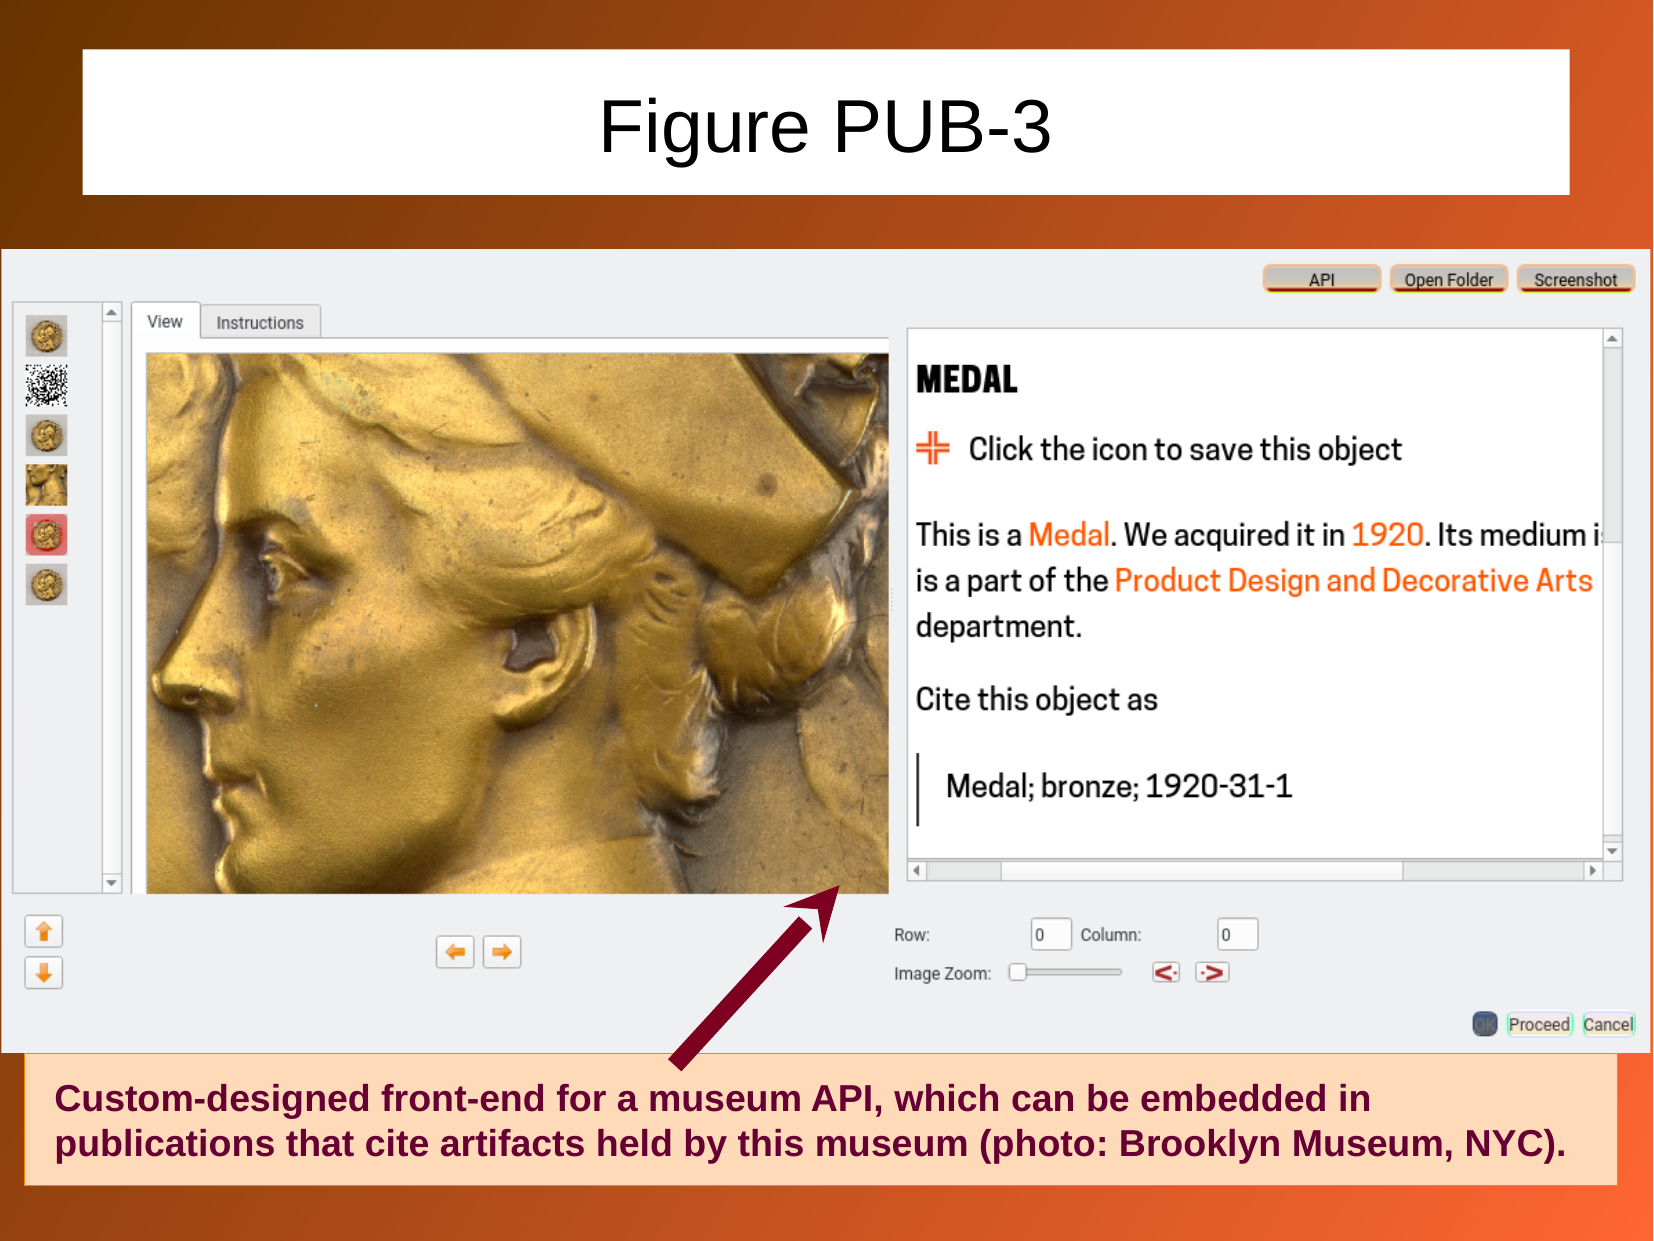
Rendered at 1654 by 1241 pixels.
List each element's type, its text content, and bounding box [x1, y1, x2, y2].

text_box Figure PUB-3 [82, 49, 1570, 195]
picture [1, 249, 1651, 1054]
text_box Custom-designed front-end for a museum API, which can be embedded in publications that cite artifacts held by this museum (photo: Brooklyn Museum, NYC). [24, 1053, 1618, 1186]
